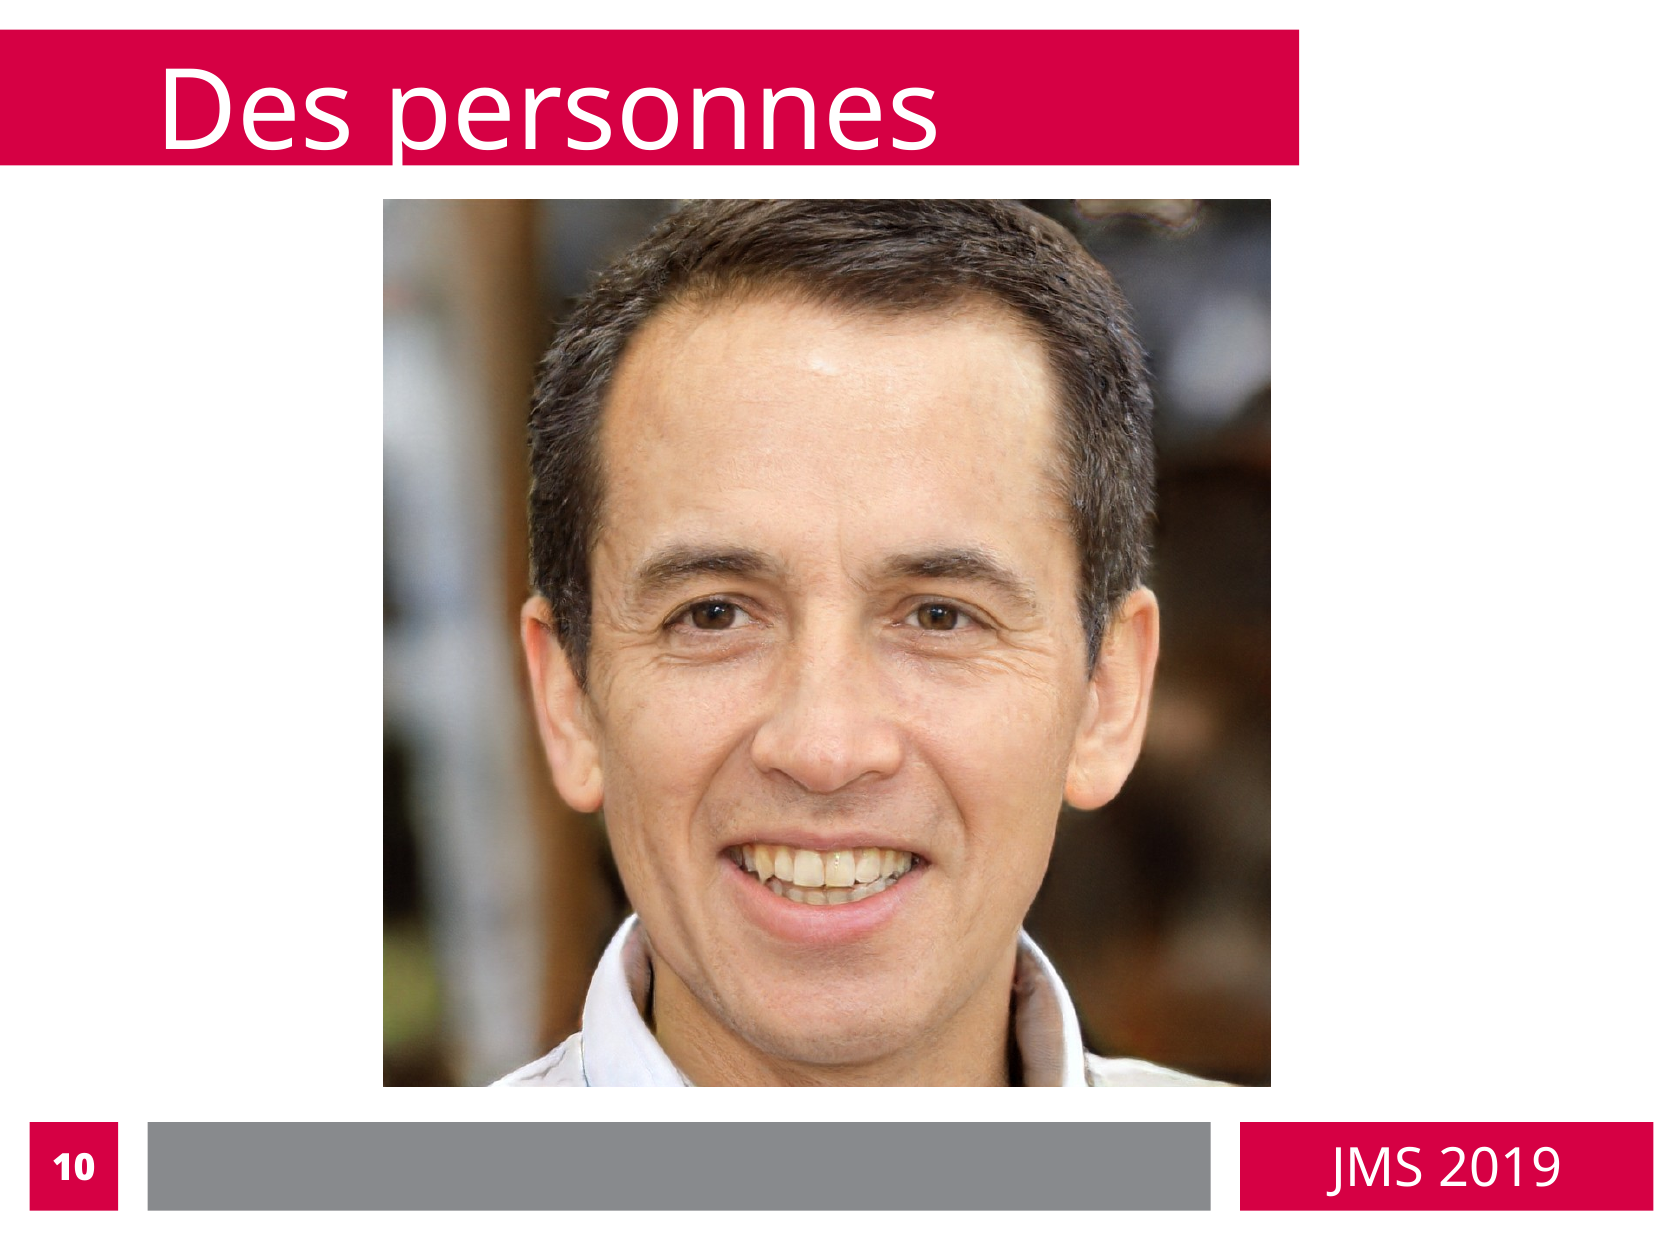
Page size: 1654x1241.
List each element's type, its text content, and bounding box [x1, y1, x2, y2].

title Des personnes [0, 29, 1229, 178]
picture [383, 199, 1271, 1087]
